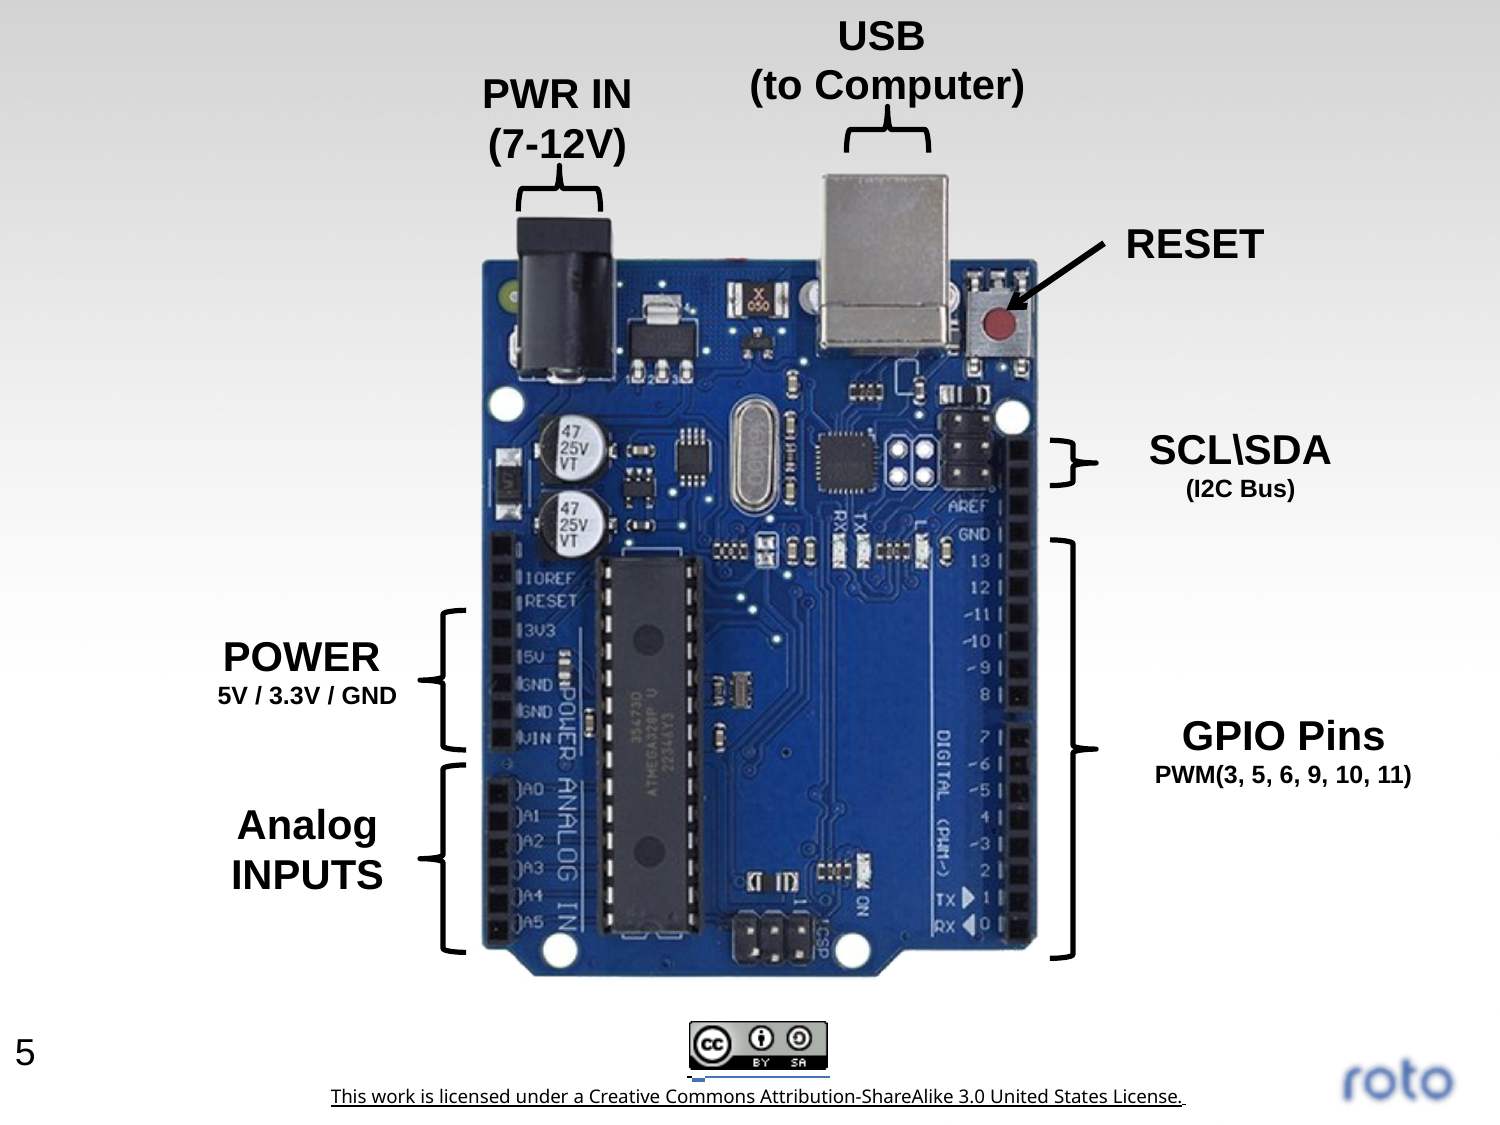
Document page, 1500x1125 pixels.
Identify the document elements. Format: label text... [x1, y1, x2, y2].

text_box POWER 5V / 3.3V / GND [194, 622, 420, 717]
picture [0, 0, 1500, 1125]
text_box RESET [1070, 209, 1321, 275]
text_box [1006, 243, 1105, 311]
text_box SCL\SDA (I2C Bus) [1115, 415, 1366, 510]
text_box GPIO Pins PWM(3, 5, 6, 9, 10, 11) [1112, 701, 1455, 796]
text_box USB (to Computer) [637, 0, 1138, 116]
text_box Analog INPUTS [194, 790, 420, 906]
text_box PWR IN (7-12V) [395, 59, 721, 175]
